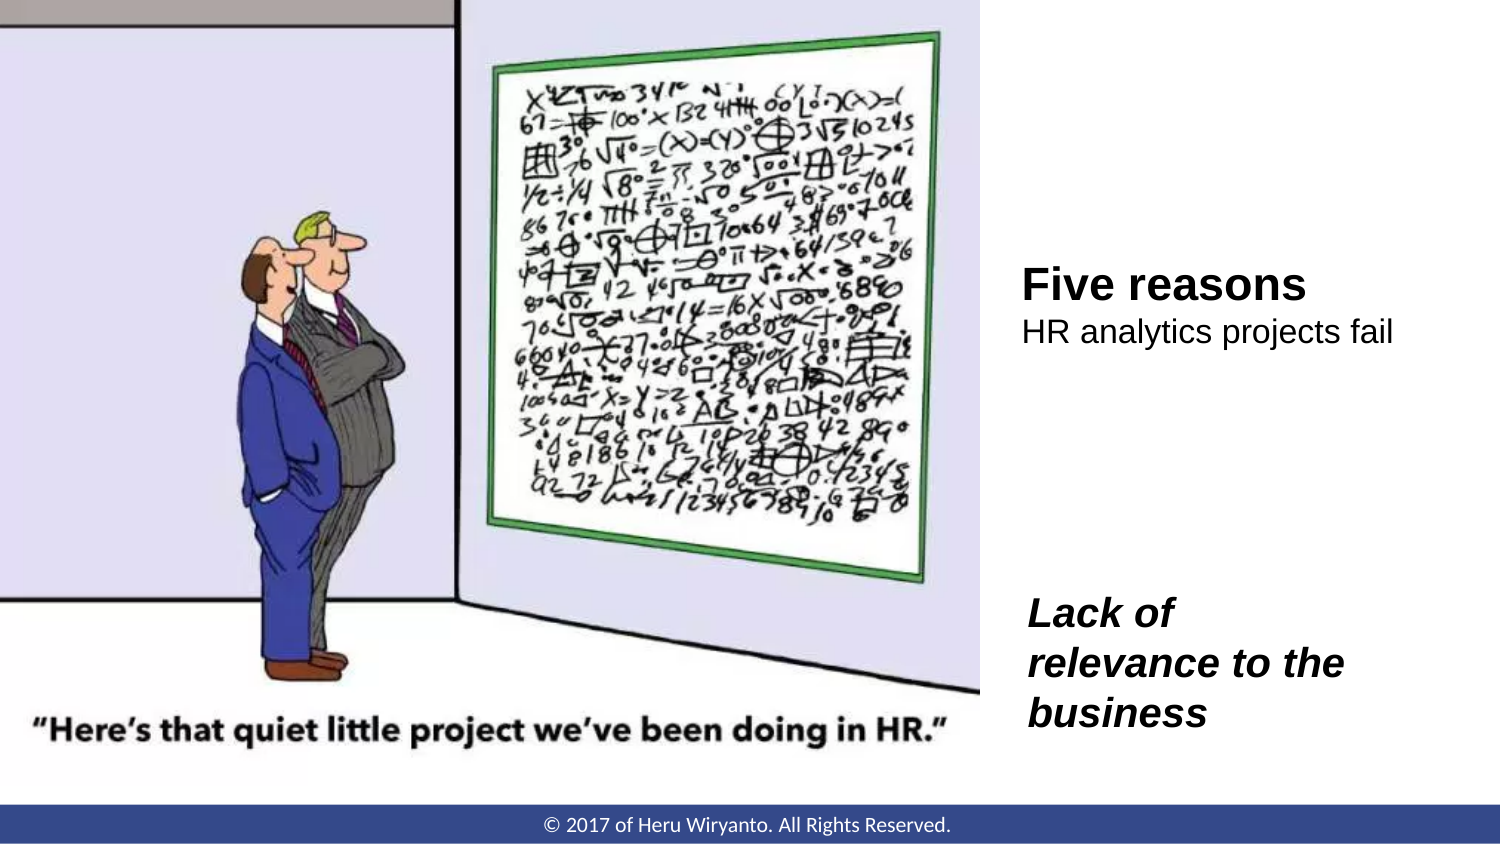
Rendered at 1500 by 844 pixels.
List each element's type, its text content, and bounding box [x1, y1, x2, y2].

title Five reasons HR analytics projects fail [1006, 230, 1417, 394]
picture [0, 0, 980, 786]
text_box Lack of relevance to the business [1012, 578, 1374, 724]
